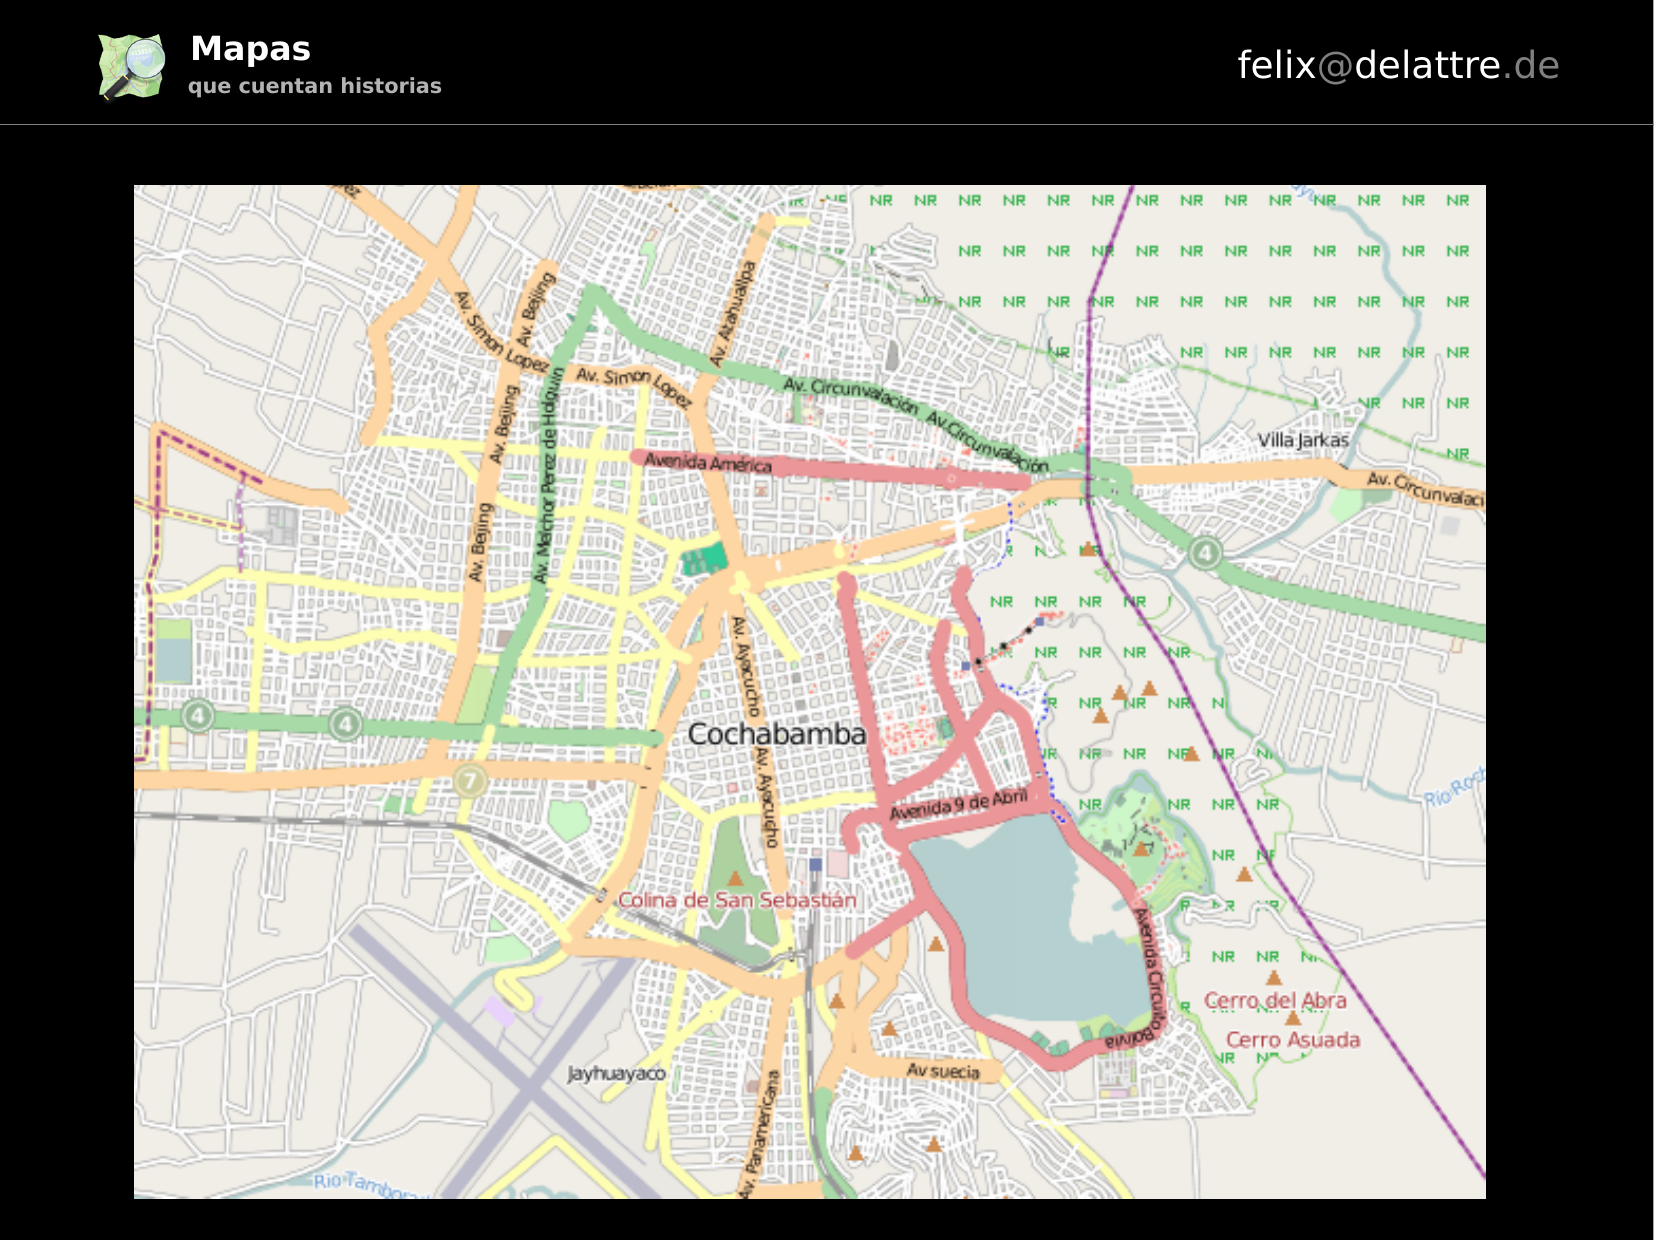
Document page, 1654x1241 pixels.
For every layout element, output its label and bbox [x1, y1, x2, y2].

picture [95, 34, 169, 107]
picture [134, 185, 1486, 1199]
